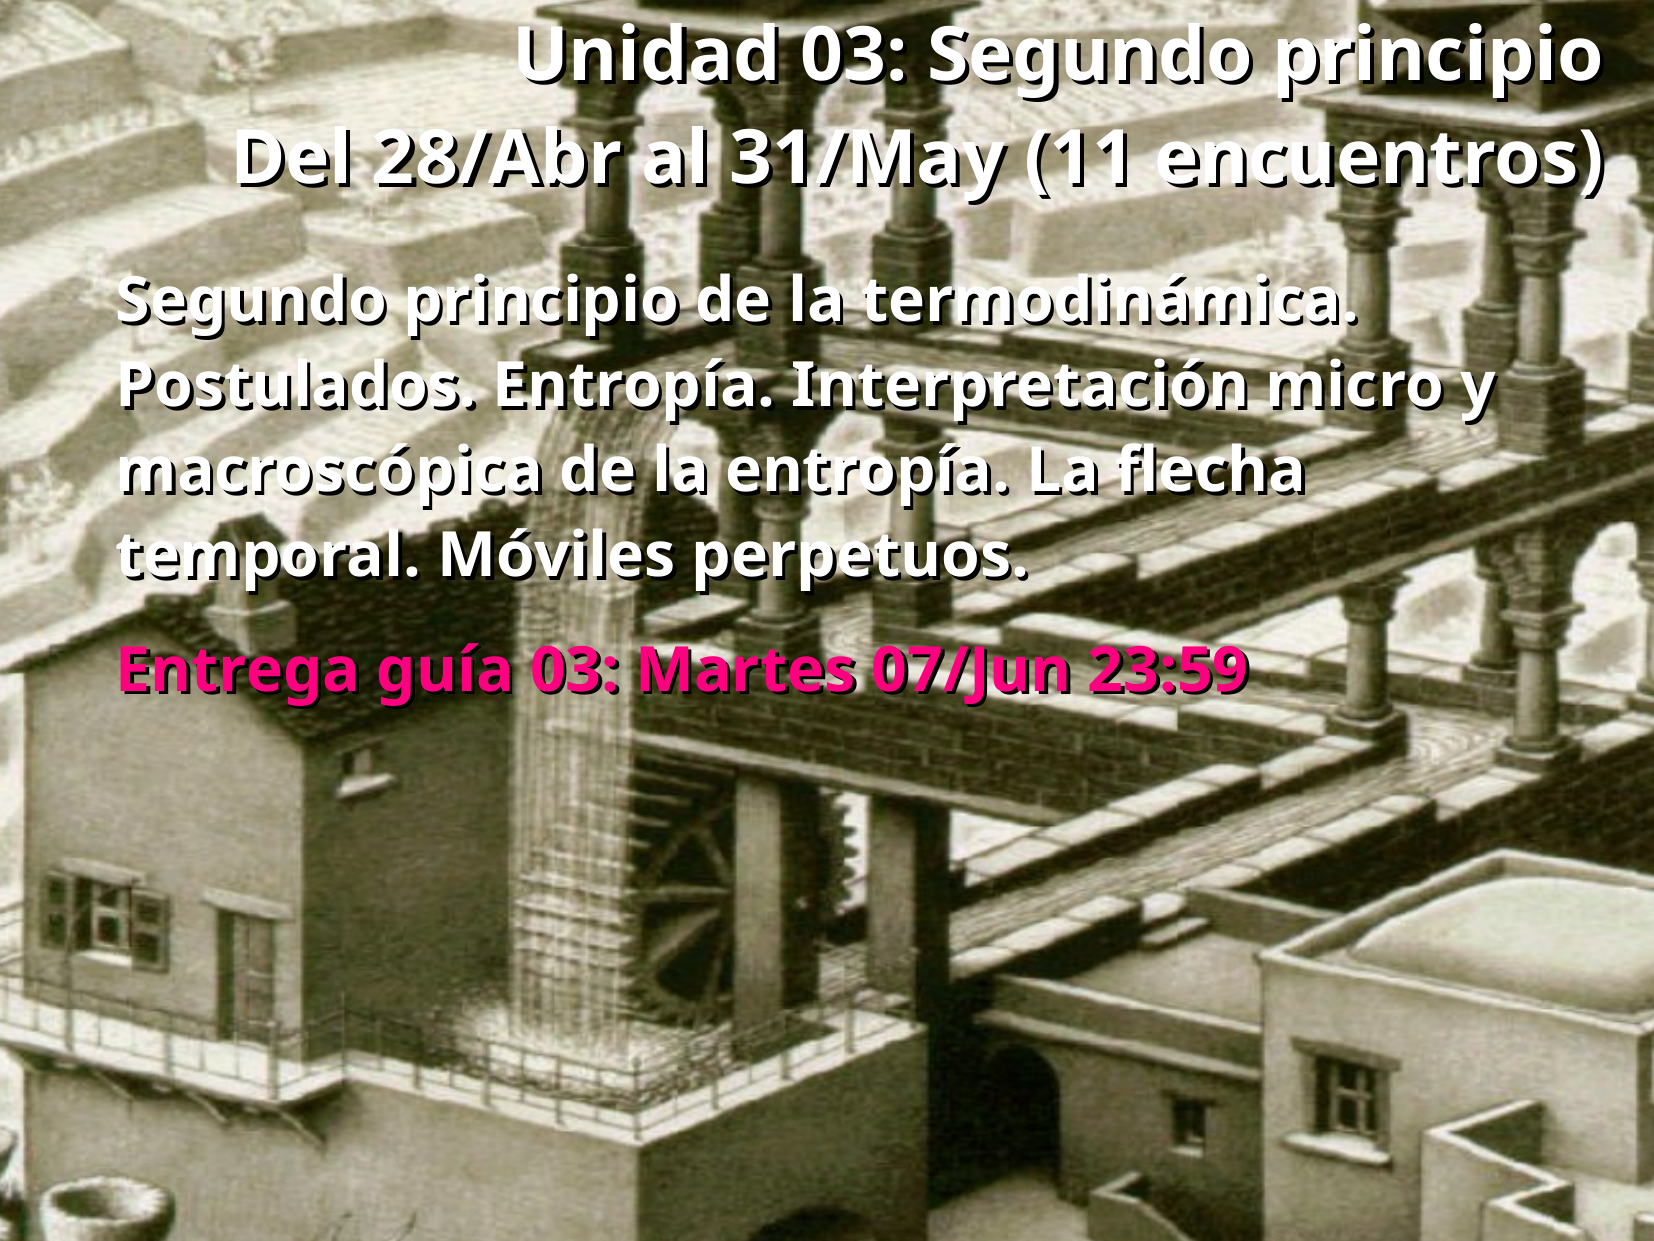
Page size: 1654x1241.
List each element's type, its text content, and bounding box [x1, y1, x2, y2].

picture [0, 0, 1654, 1241]
title Unidad 03: Segundo principio Del 28/Abr al 31/May (11 encuentros) [45, 11, 1606, 195]
list Segundo principio de la termodinámica. Postulados. Entropía. Interpretación micro y macroscópica de la entropía. La flecha temporal. Móviles perpetuos. Entrega guía 03: Martes 07/Jun 23:59 [45, 255, 1606, 1156]
